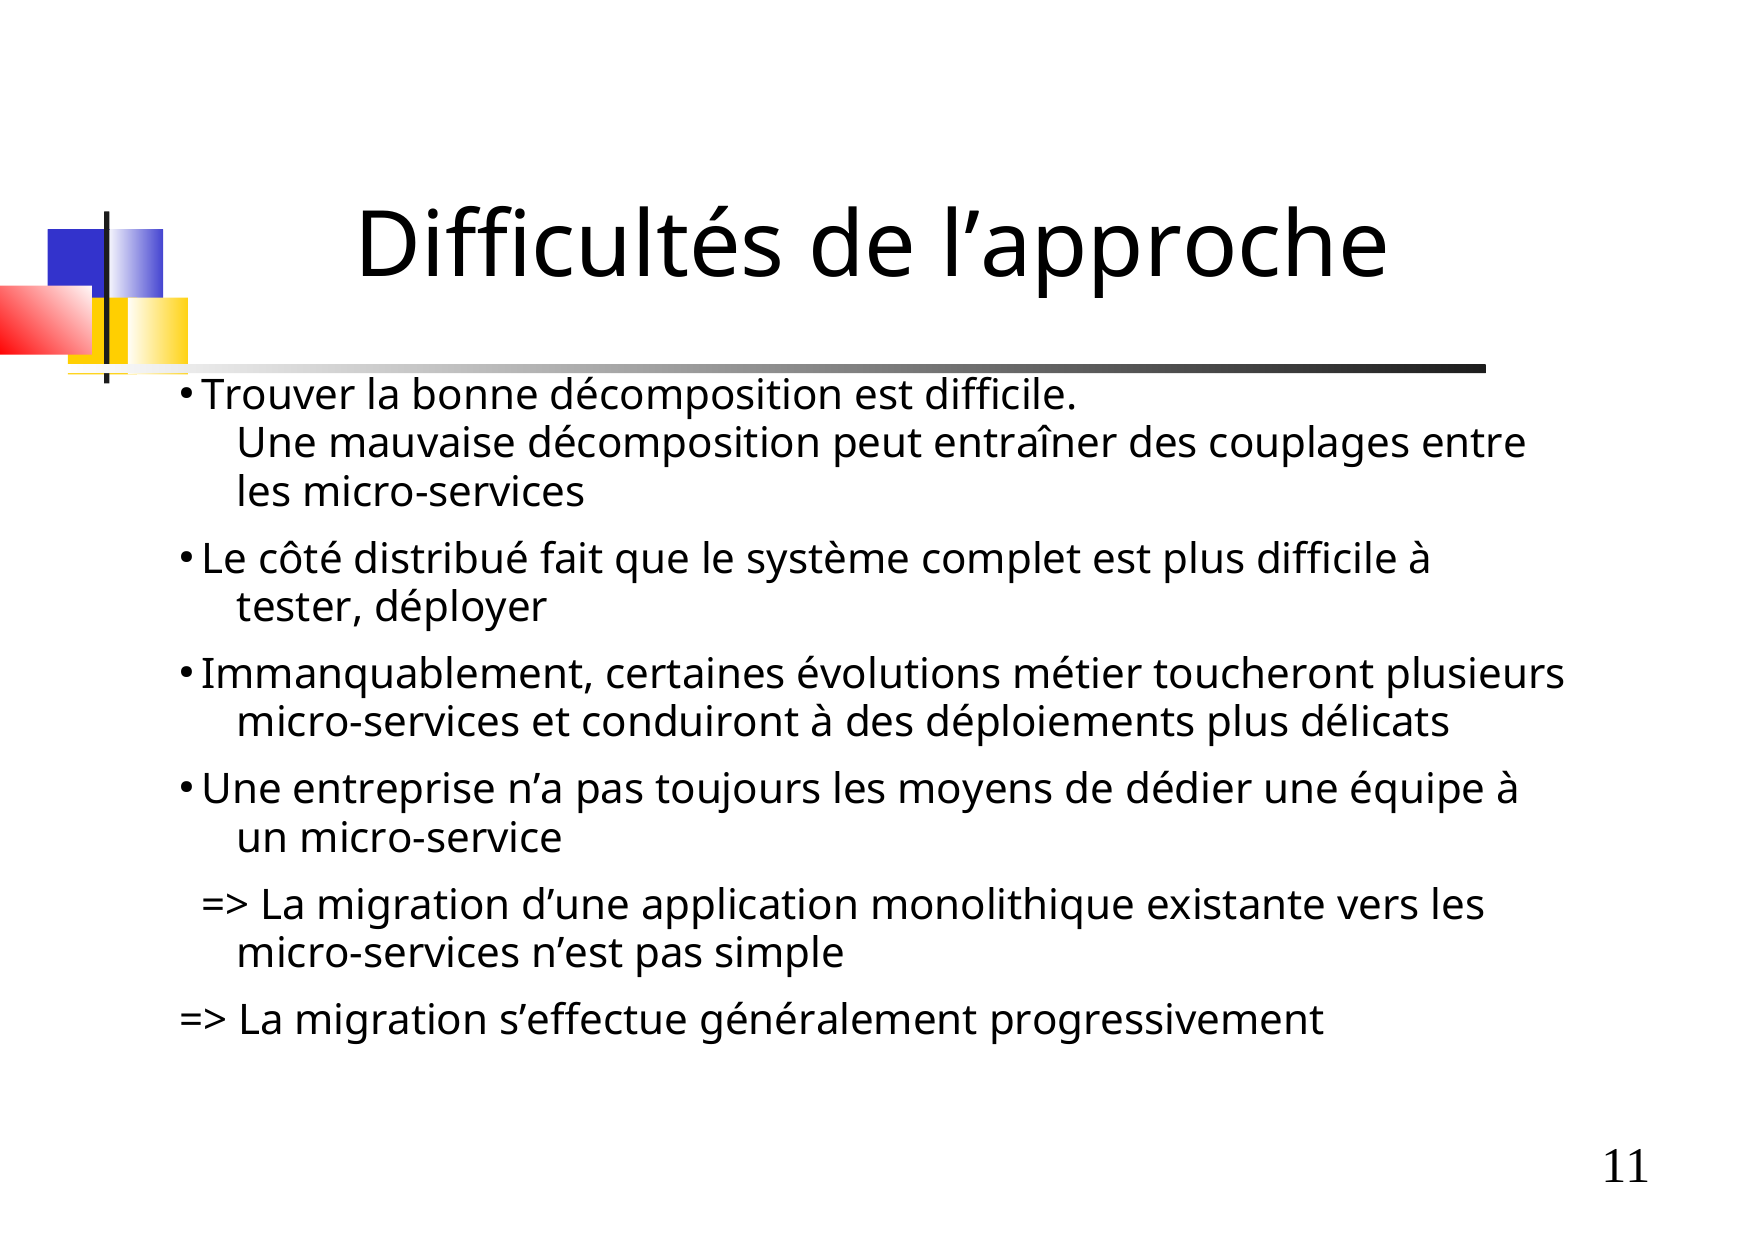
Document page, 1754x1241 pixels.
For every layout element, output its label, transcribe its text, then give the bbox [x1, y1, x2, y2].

list Trouver la bonne décomposition est difficile. Une mauvaise décomposition peut entraîner des couplages entre les micro-services Le côté distribué fait que le système complet est plus difficile à tester, déployer Immanquablement, certaines évolutions métier toucheront plusieurs micro-services et conduiront à des déploiements plus délicats Une entreprise n’a pas toujours les moyens de dédier une équipe à un micro-service => La migration d’une application monolithique existante vers les micro-services n’est pas simple => La migration s’effectue généralement progressivement [179, 371, 1567, 1091]
title Difficultés de l’approche [179, 139, 1567, 351]
